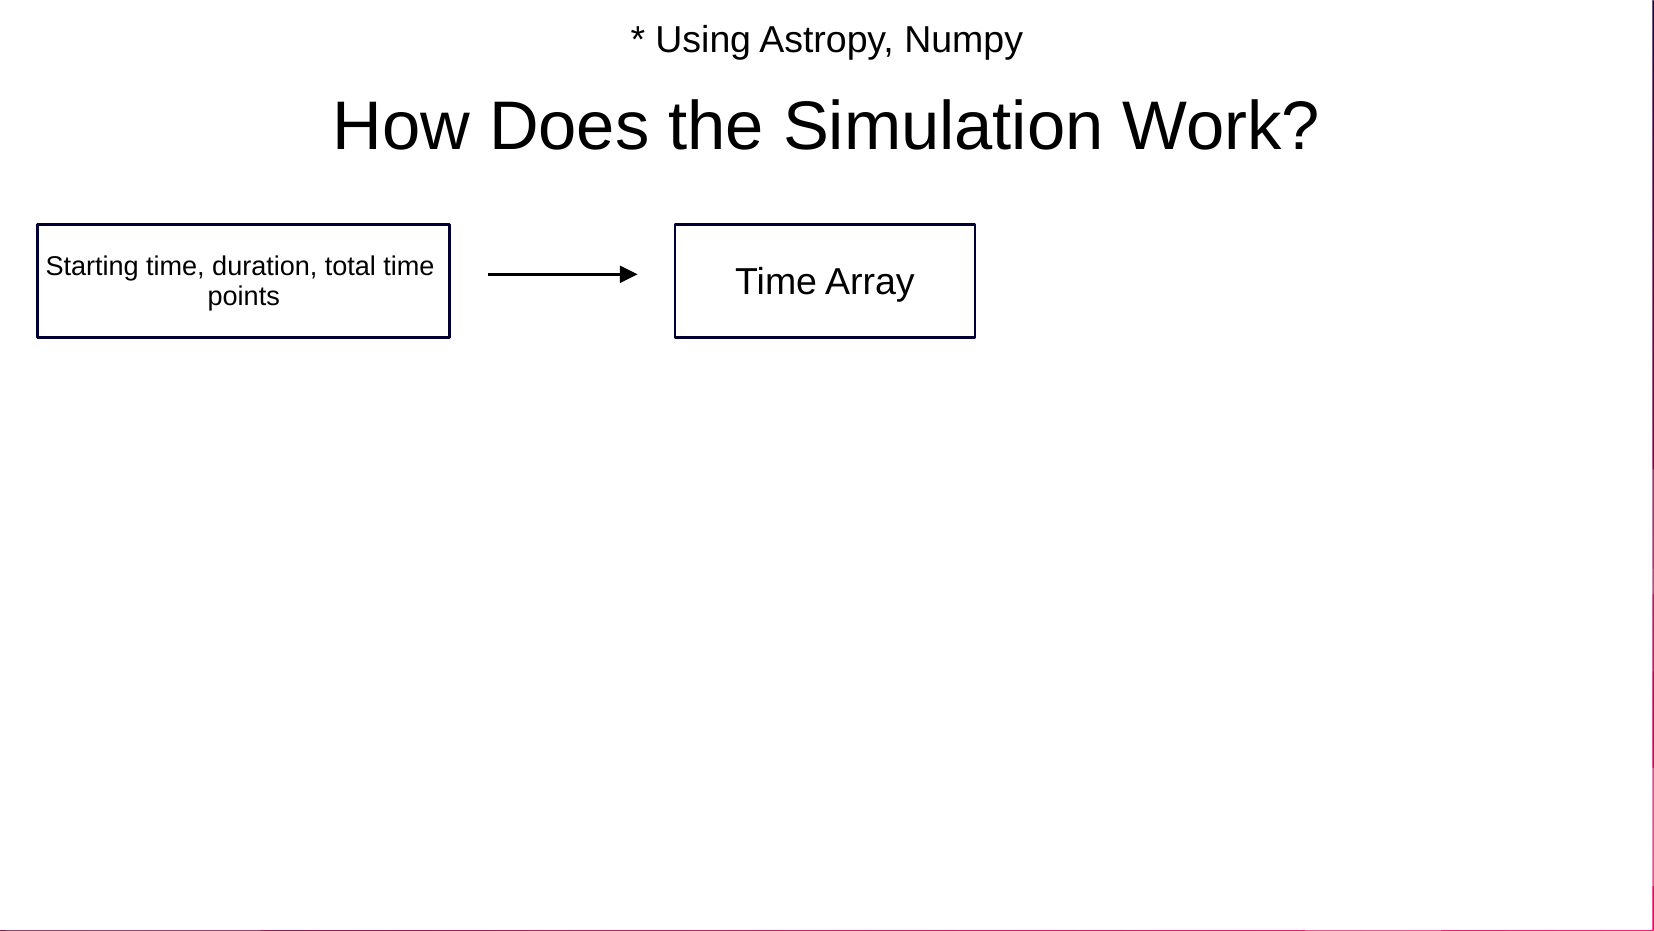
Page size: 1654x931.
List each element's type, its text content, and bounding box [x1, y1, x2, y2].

title How Does the Simulation Work? [88, 44, 1565, 207]
text_box Starting time, duration, total time points [37, 224, 450, 338]
text_box Time Array [675, 224, 976, 338]
text_box * Using Astropy, Numpy [545, 0, 1109, 96]
